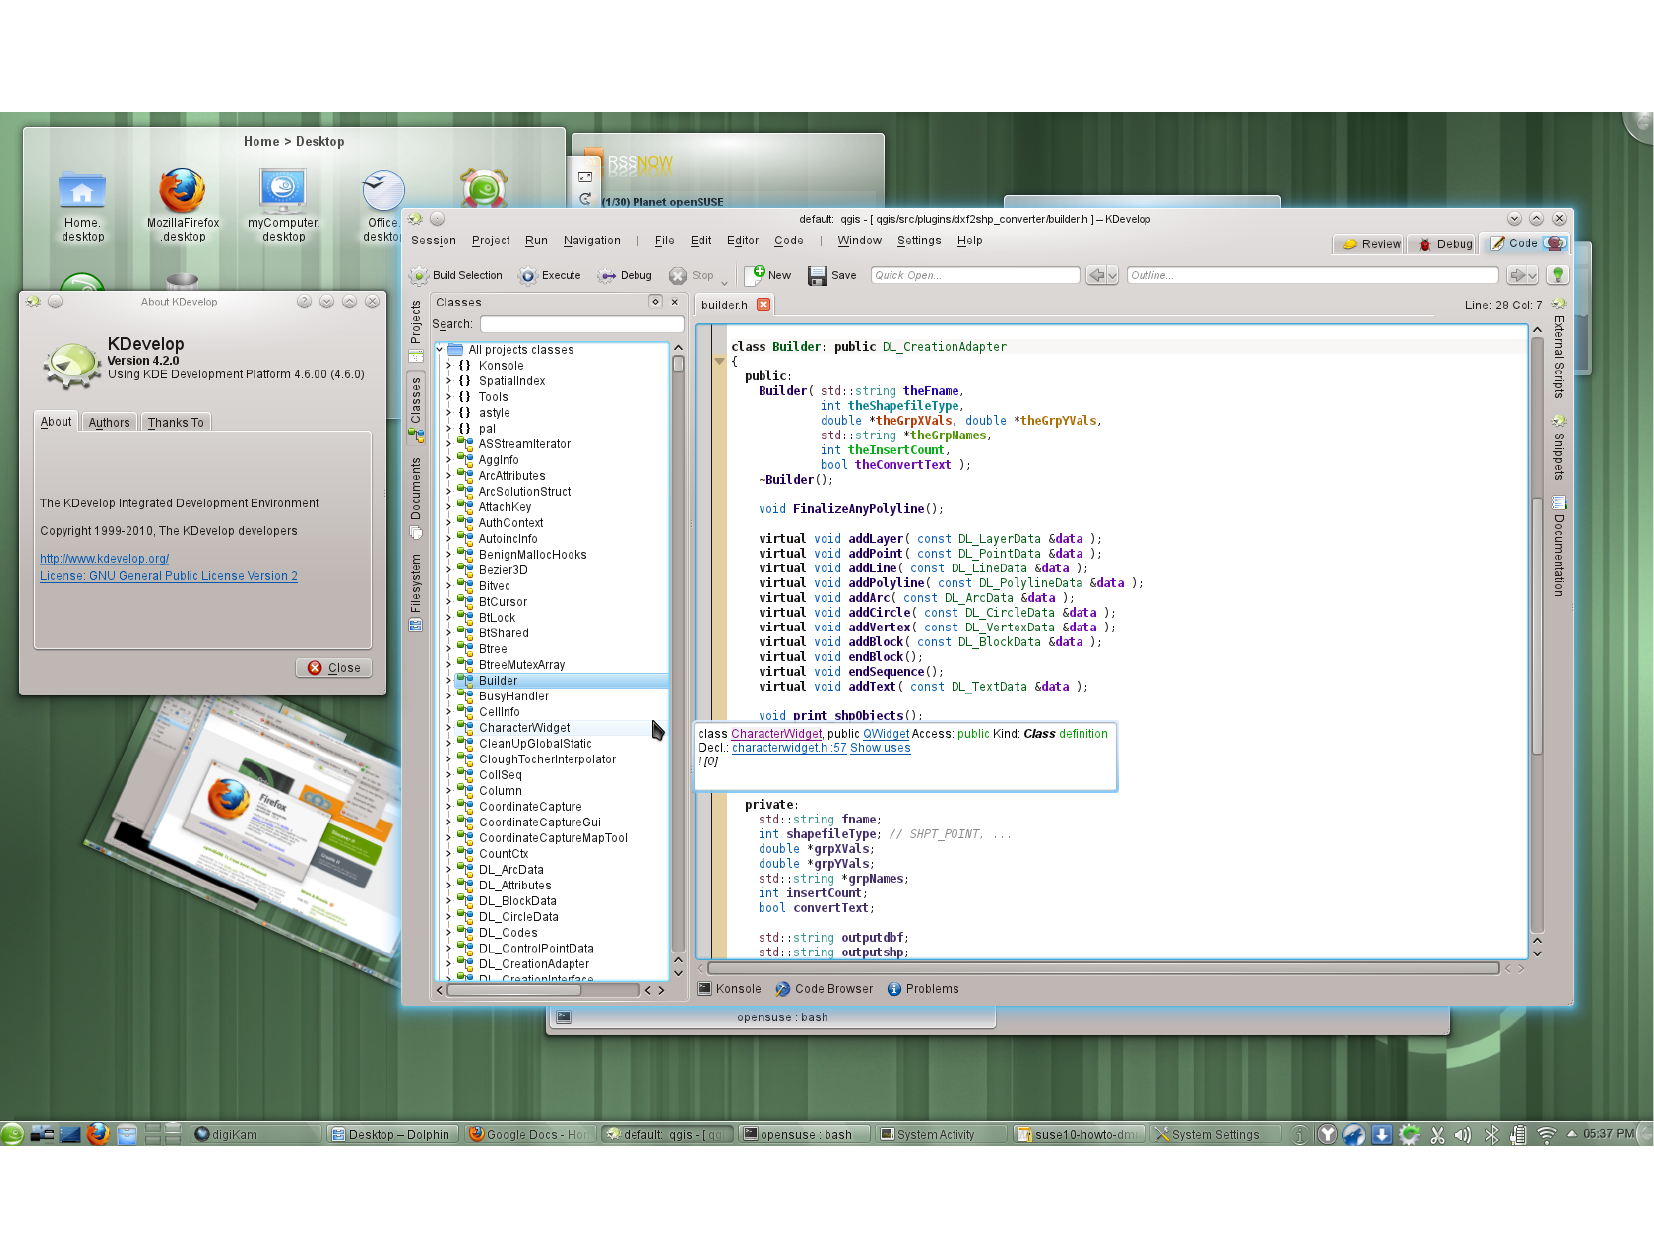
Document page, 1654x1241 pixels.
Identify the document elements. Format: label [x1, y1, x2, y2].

picture [0, 112, 1654, 1146]
